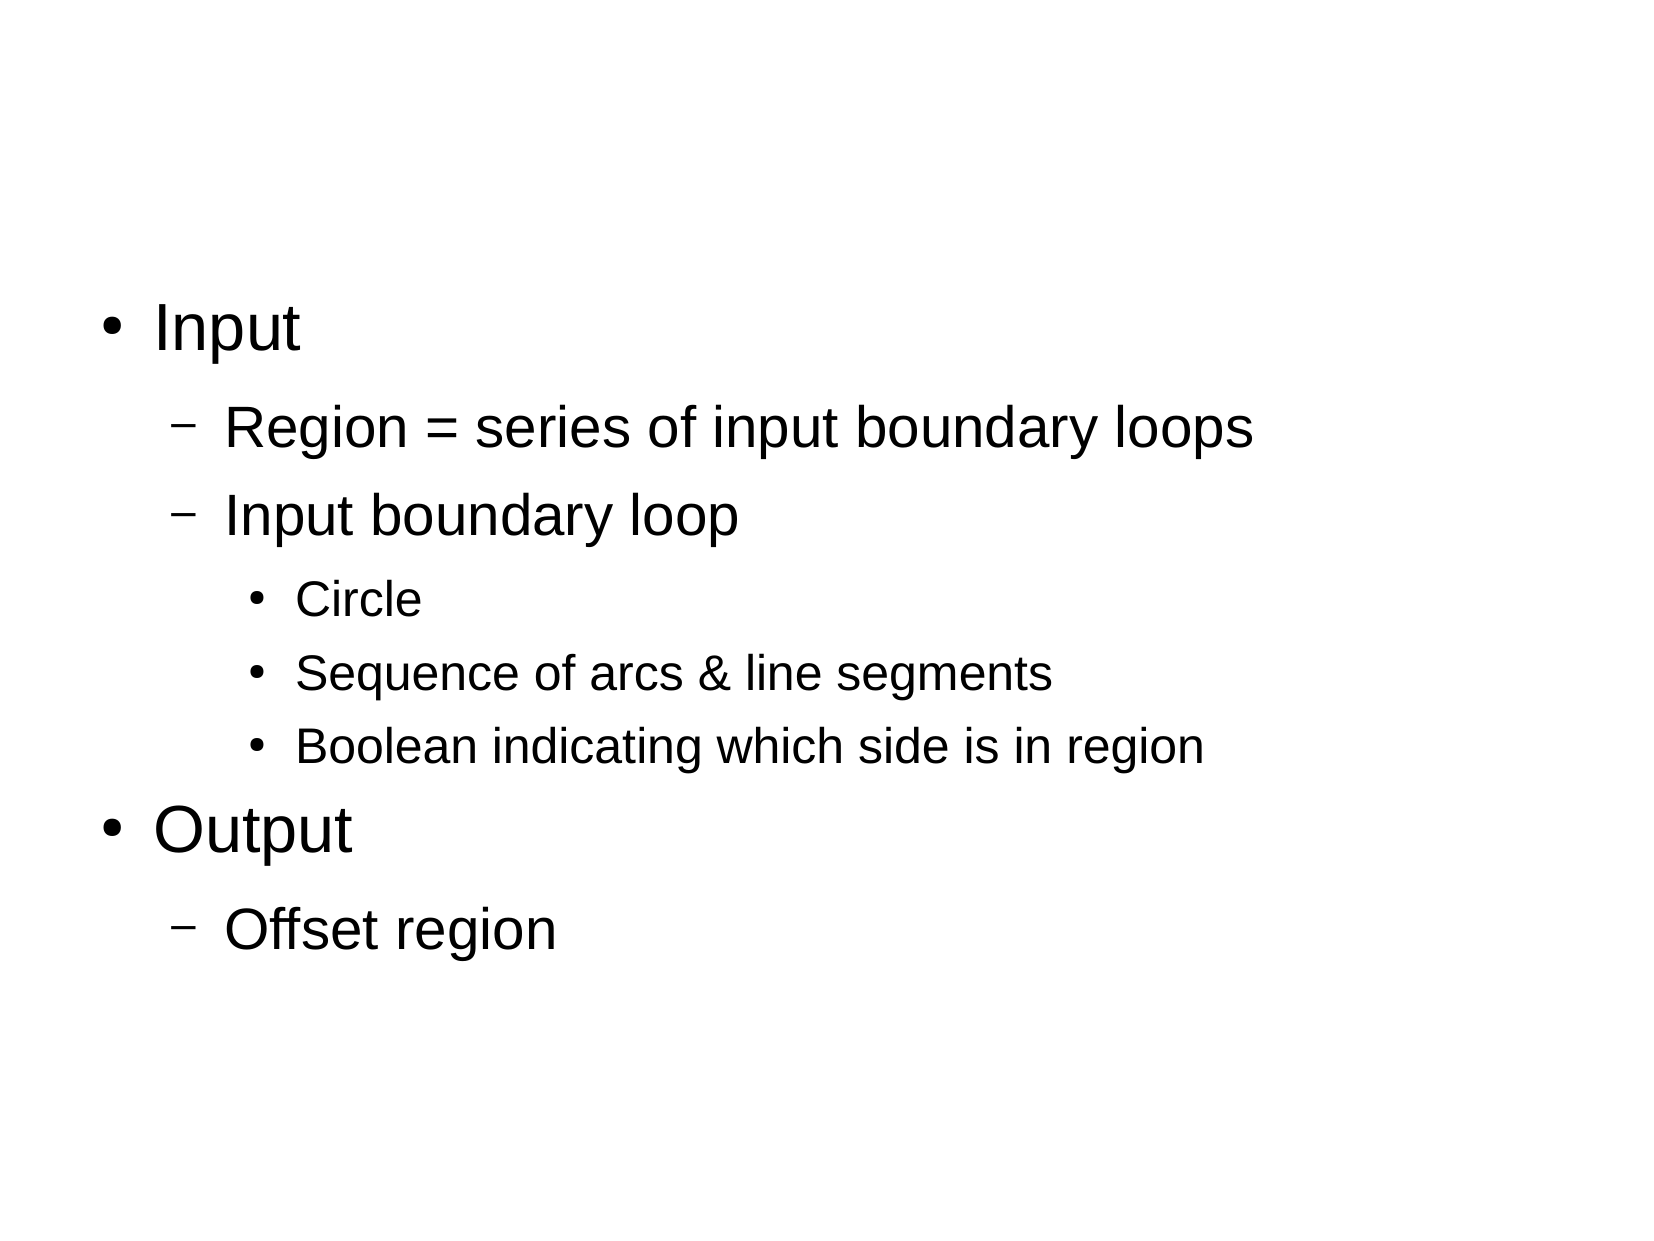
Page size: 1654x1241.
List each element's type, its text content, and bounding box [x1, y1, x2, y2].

list Input Region = series of input boundary loops Input boundary loop Circle Sequence of arcs & line segments Boolean indicating which side is in region Output Offset region [82, 290, 1571, 1109]
